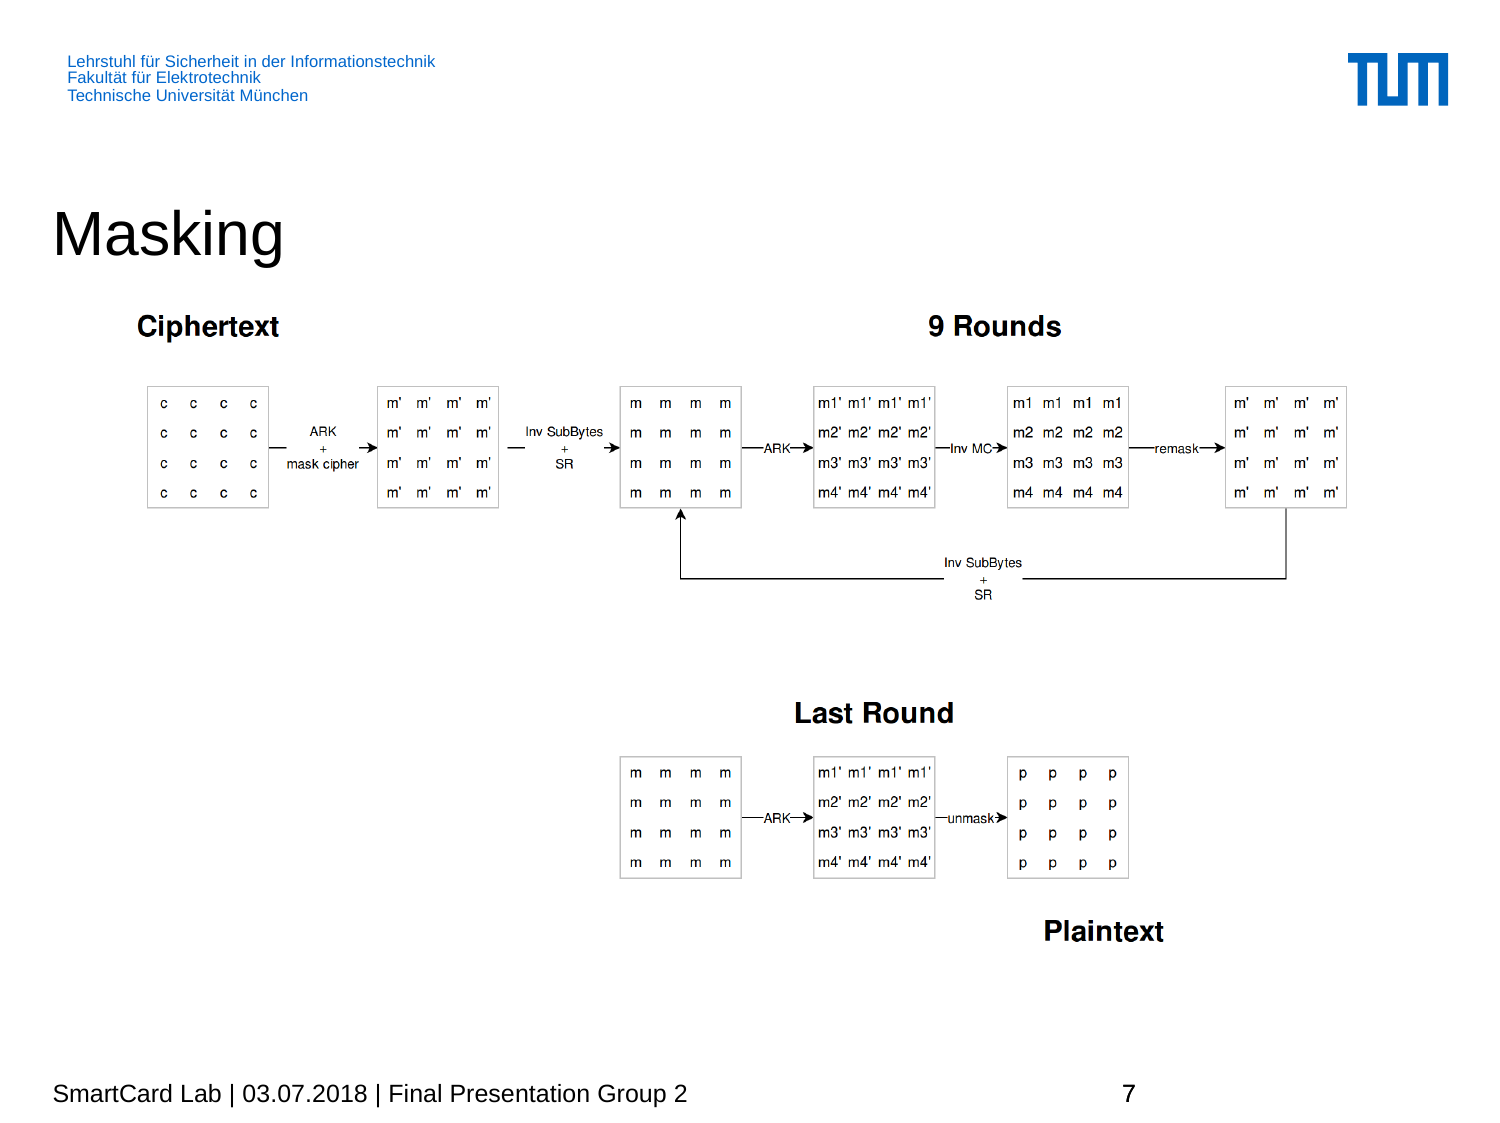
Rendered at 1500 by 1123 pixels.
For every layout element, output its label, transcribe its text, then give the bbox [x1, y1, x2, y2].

picture [135, 299, 1348, 956]
text_box <number> [1122, 1062, 1459, 1123]
title Masking [52, 192, 1453, 268]
text_box SmartCard Lab | 03.07.2018 | Final Presentation Group 2 [52, 1062, 1116, 1123]
